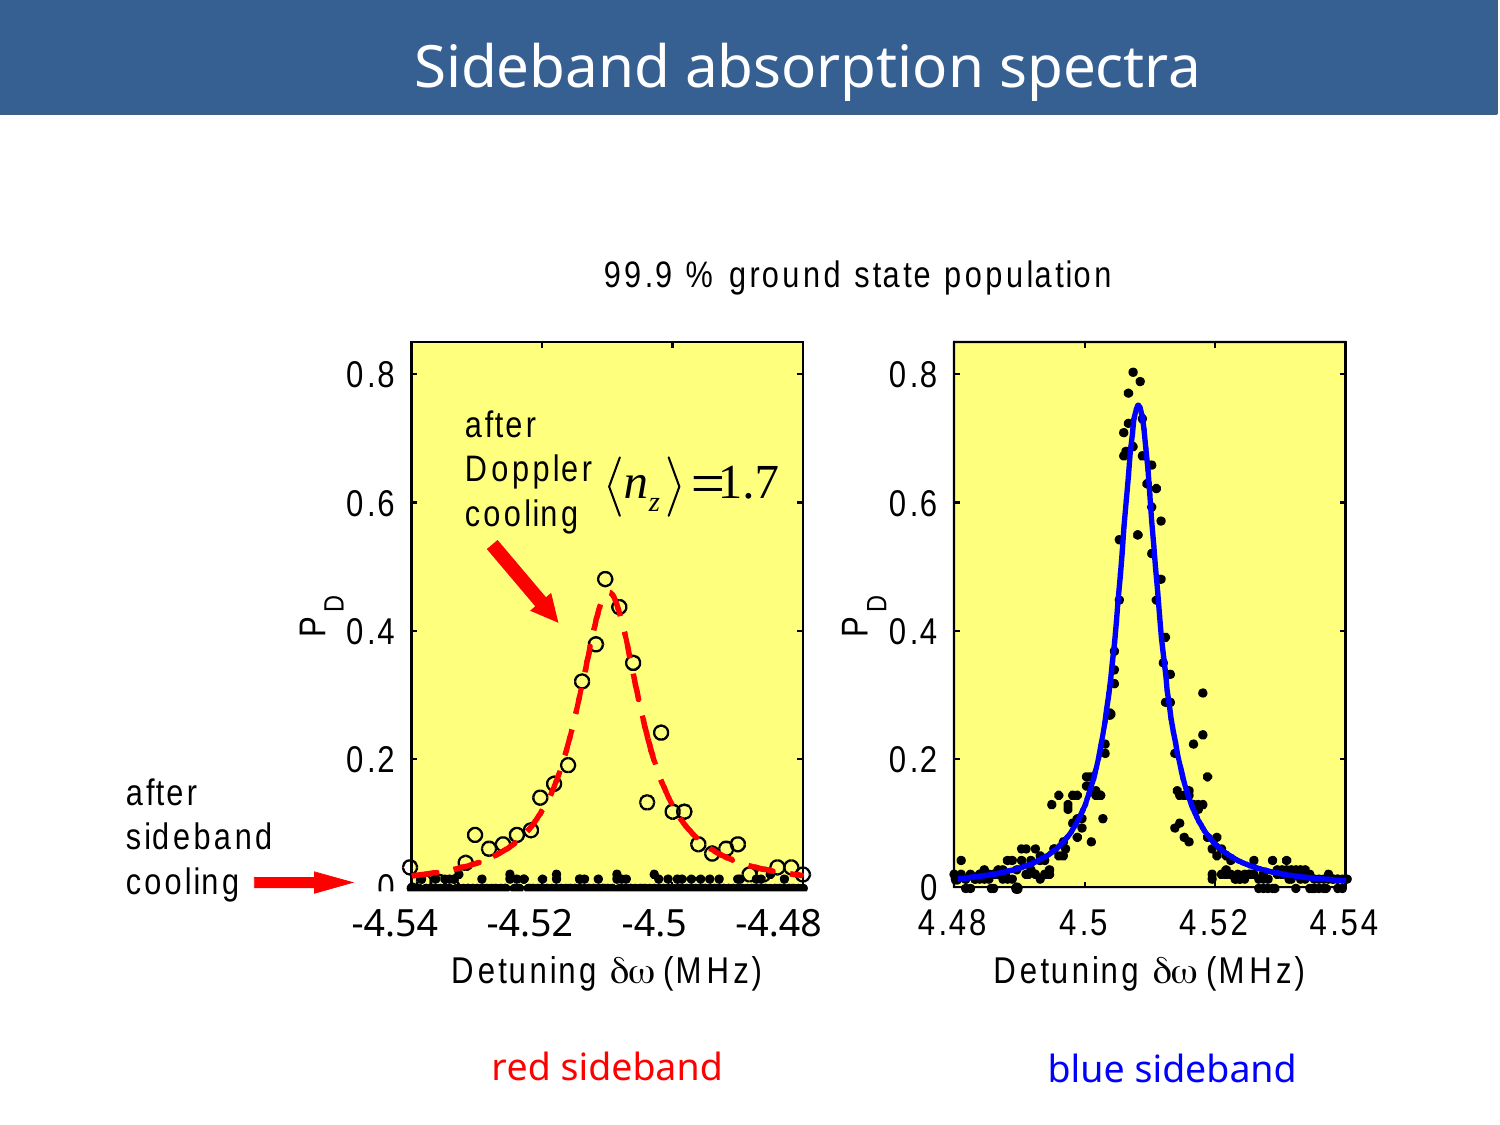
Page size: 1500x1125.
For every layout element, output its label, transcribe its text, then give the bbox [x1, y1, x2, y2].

text_box red sideband [476, 1035, 739, 1096]
chart [125, 258, 1383, 994]
text_box [487, 541, 558, 622]
text_box -4.54 -4.52 -4.5 -4.48 [336, 891, 838, 952]
text_box Sideband absorption spectra [399, 21, 1217, 108]
text_box blue sideband [1032, 1037, 1312, 1098]
